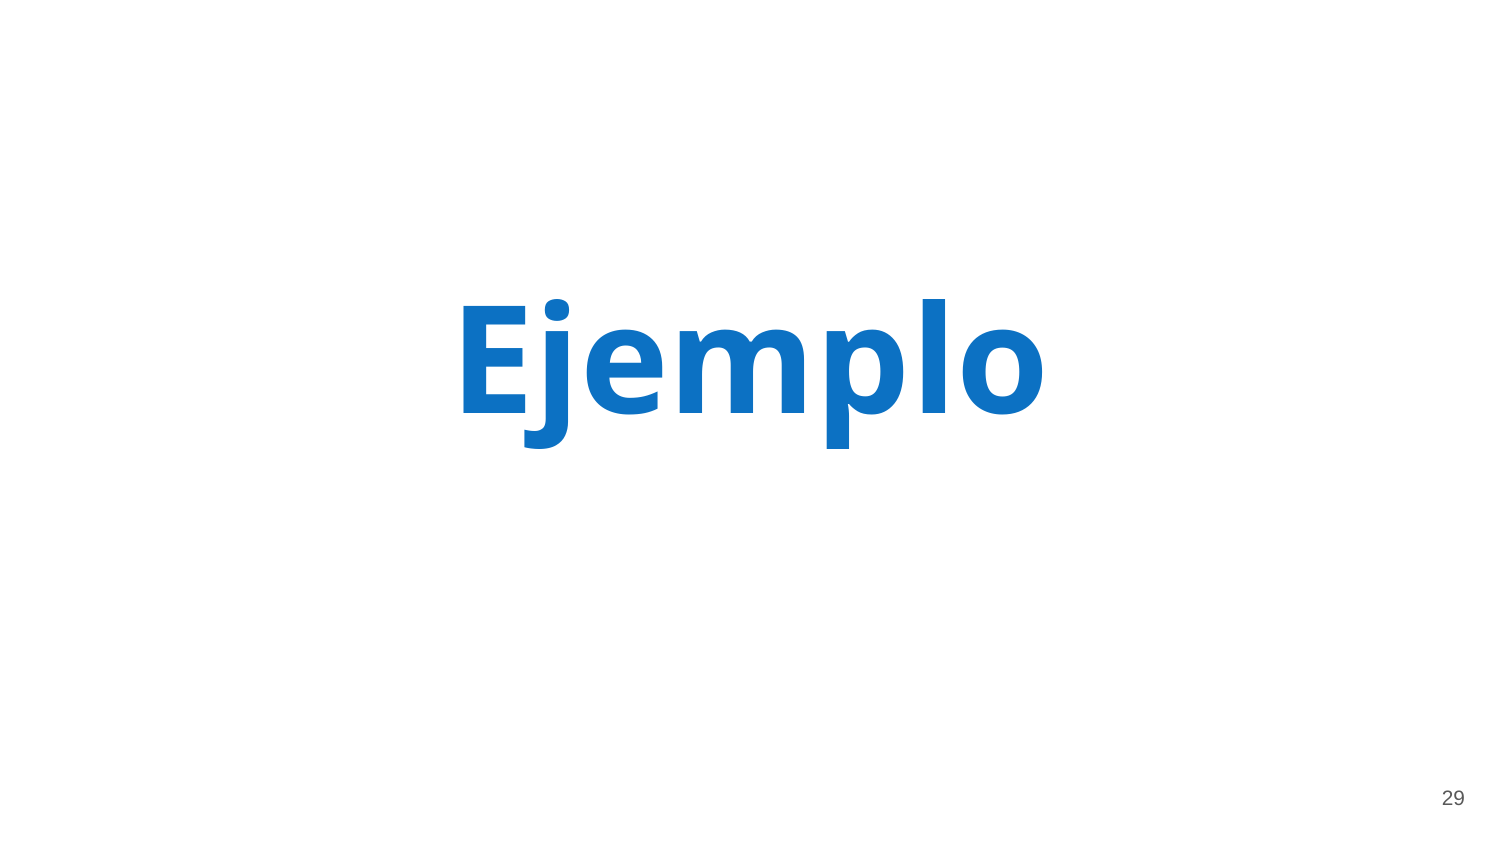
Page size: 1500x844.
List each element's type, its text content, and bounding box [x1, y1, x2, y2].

slide_number <number> [1389, 764, 1480, 830]
title Ejemplo [51, 279, 1449, 459]
